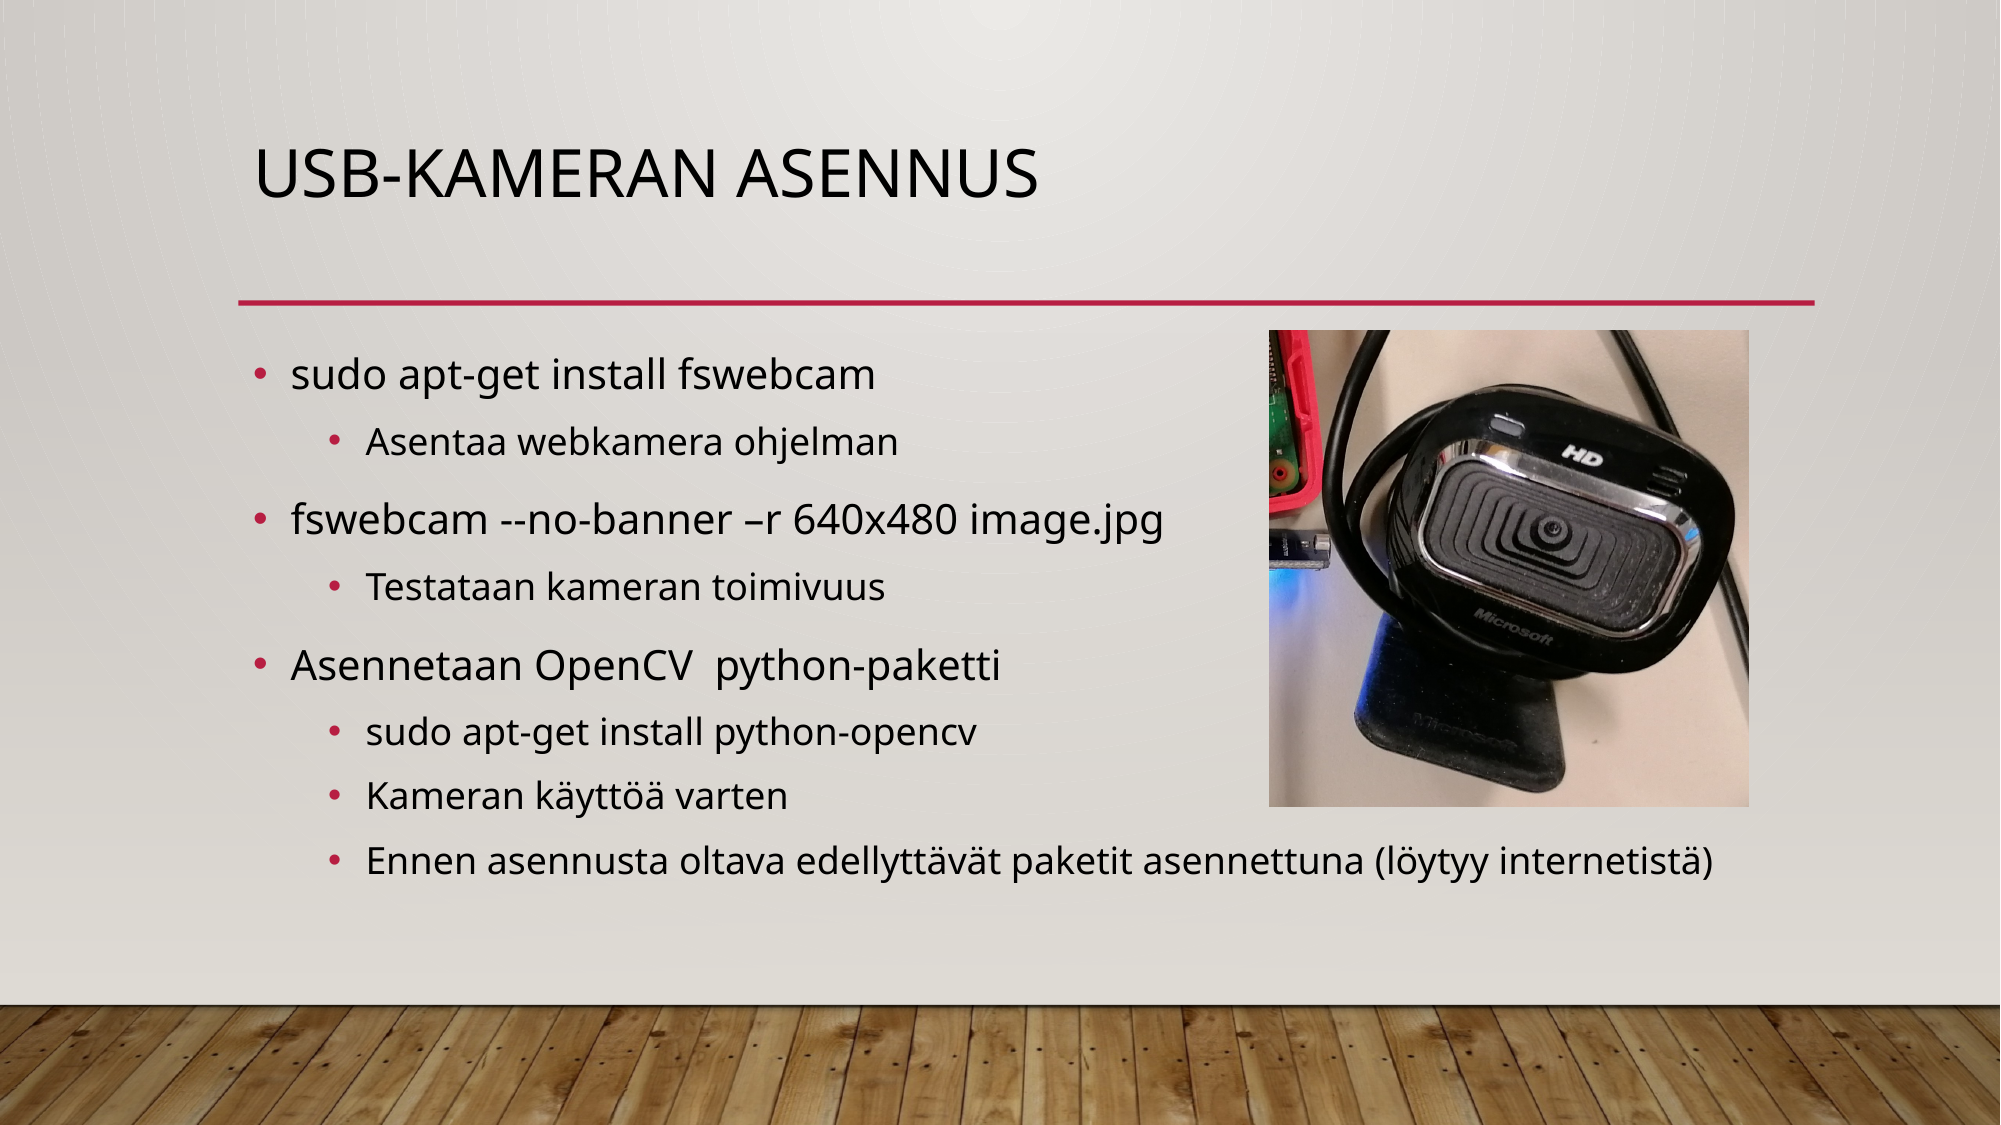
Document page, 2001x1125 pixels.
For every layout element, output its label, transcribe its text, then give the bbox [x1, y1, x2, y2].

picture [1269, 330, 1749, 807]
picture [0, 1005, 2000, 1125]
list sudo apt-get install fswebcam Asentaa webkamera ohjelman fswebcam --no-banner –r 640x480 image.jpg Testataan kameran toimivuus Asennetaan OpenCV python-paketti sudo apt-get install python-opencv Kameran käyttöä varten Ennen asennusta oltava edellyttävät paketit asennettuna (löytyy internetistä) [238, 330, 1814, 897]
title USB-kameran asennus [238, 131, 1814, 305]
